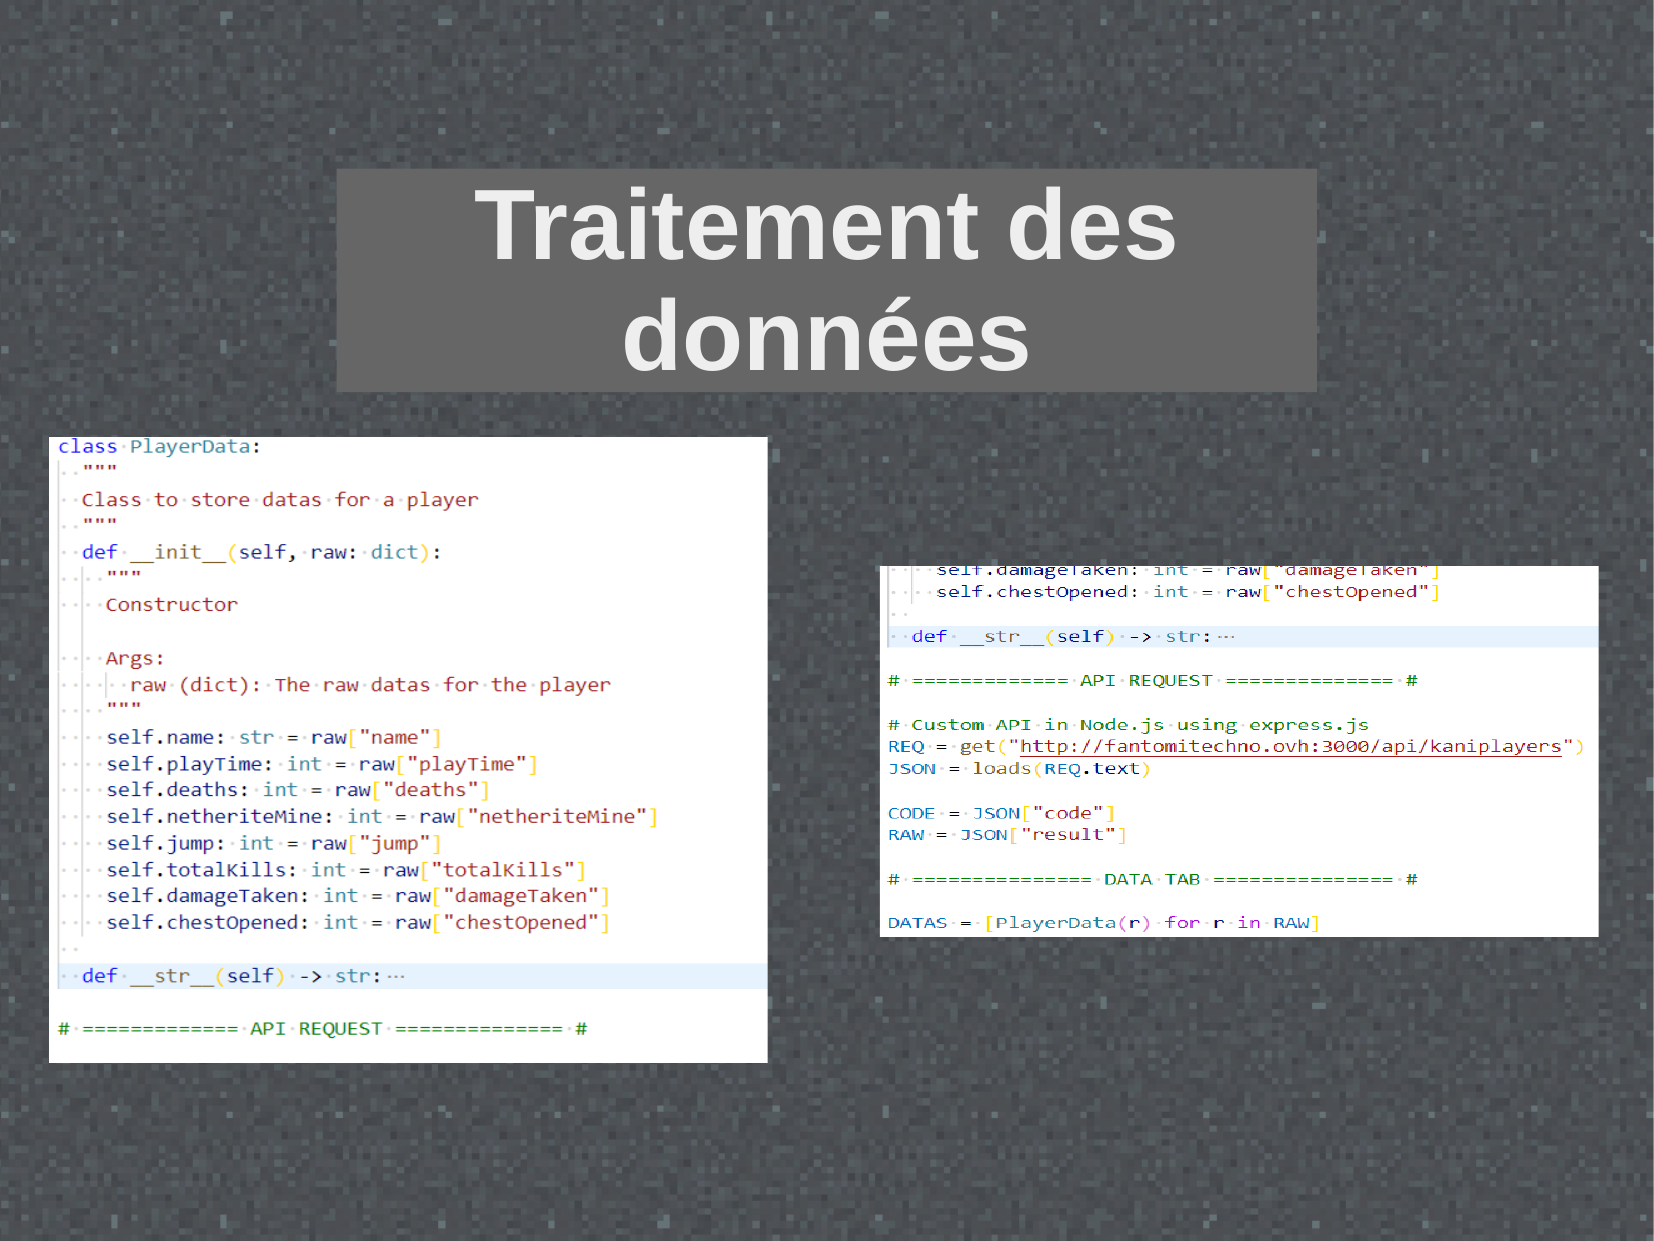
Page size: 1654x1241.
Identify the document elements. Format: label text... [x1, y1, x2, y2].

title Traitement des données [336, 168, 1317, 393]
picture [0, 0, 1654, 1241]
